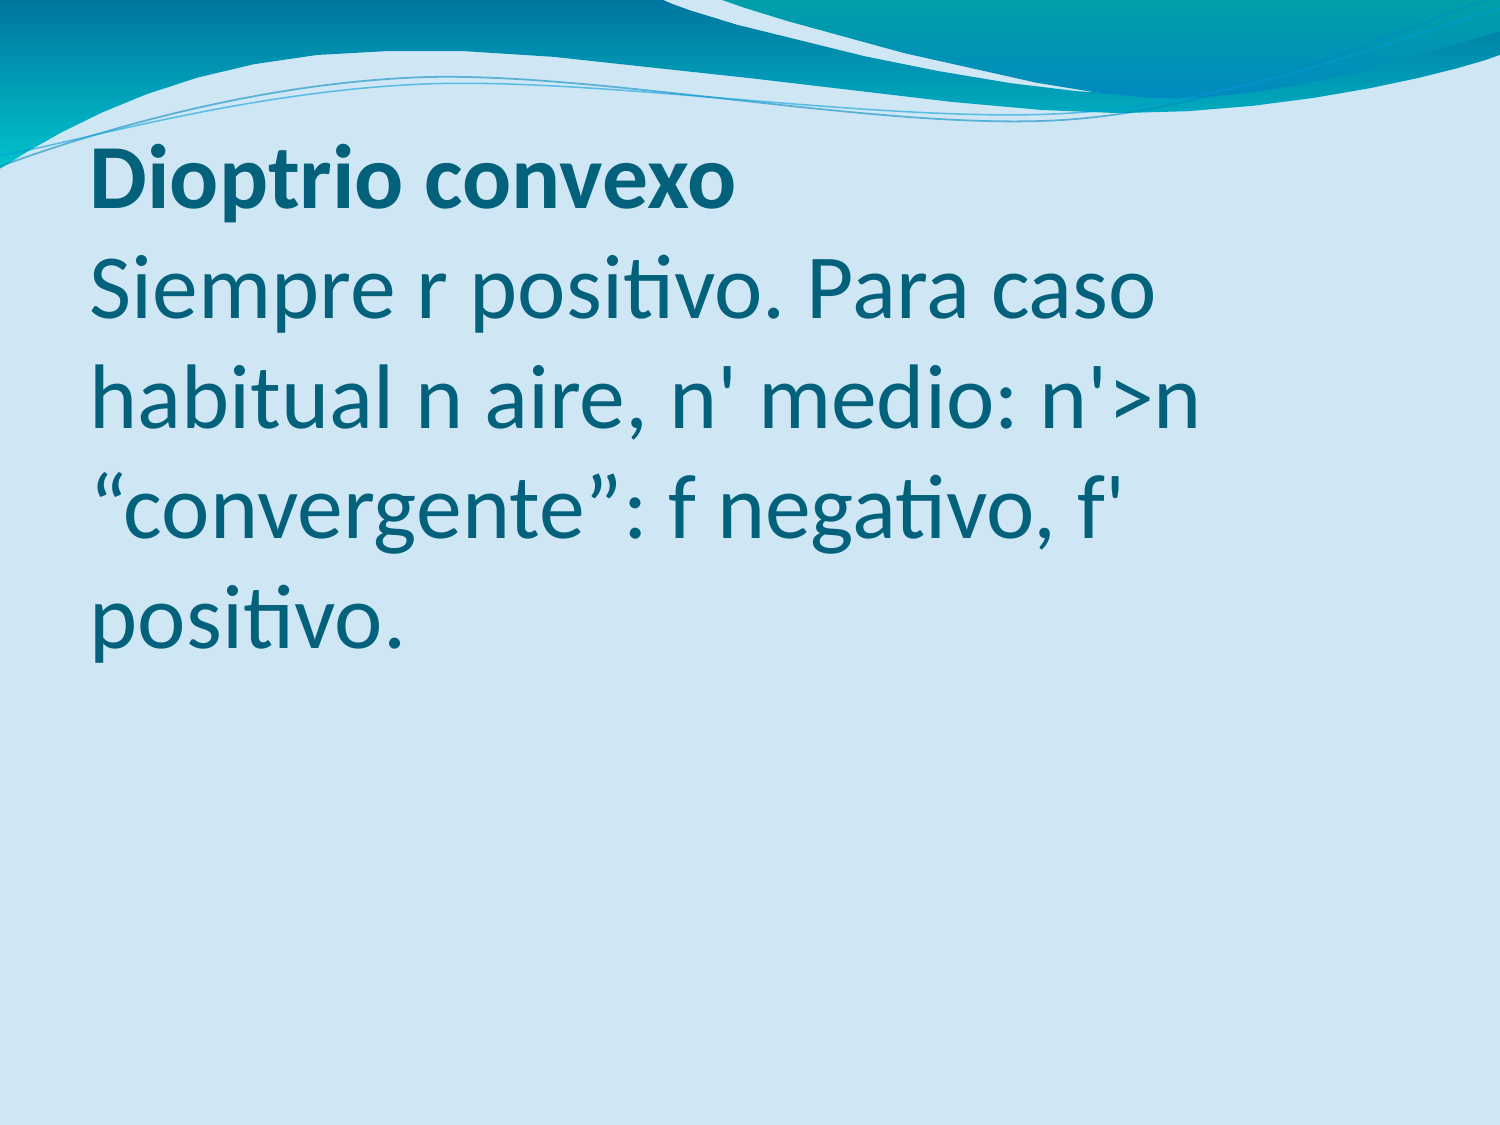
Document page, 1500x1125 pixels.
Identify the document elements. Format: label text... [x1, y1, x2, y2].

title Dioptrio convexo Siempre r positivo. Para caso habitual n aire, n' medio: n'>n “convergente”: f negativo, f' positivo. [75, 0, 1438, 681]
